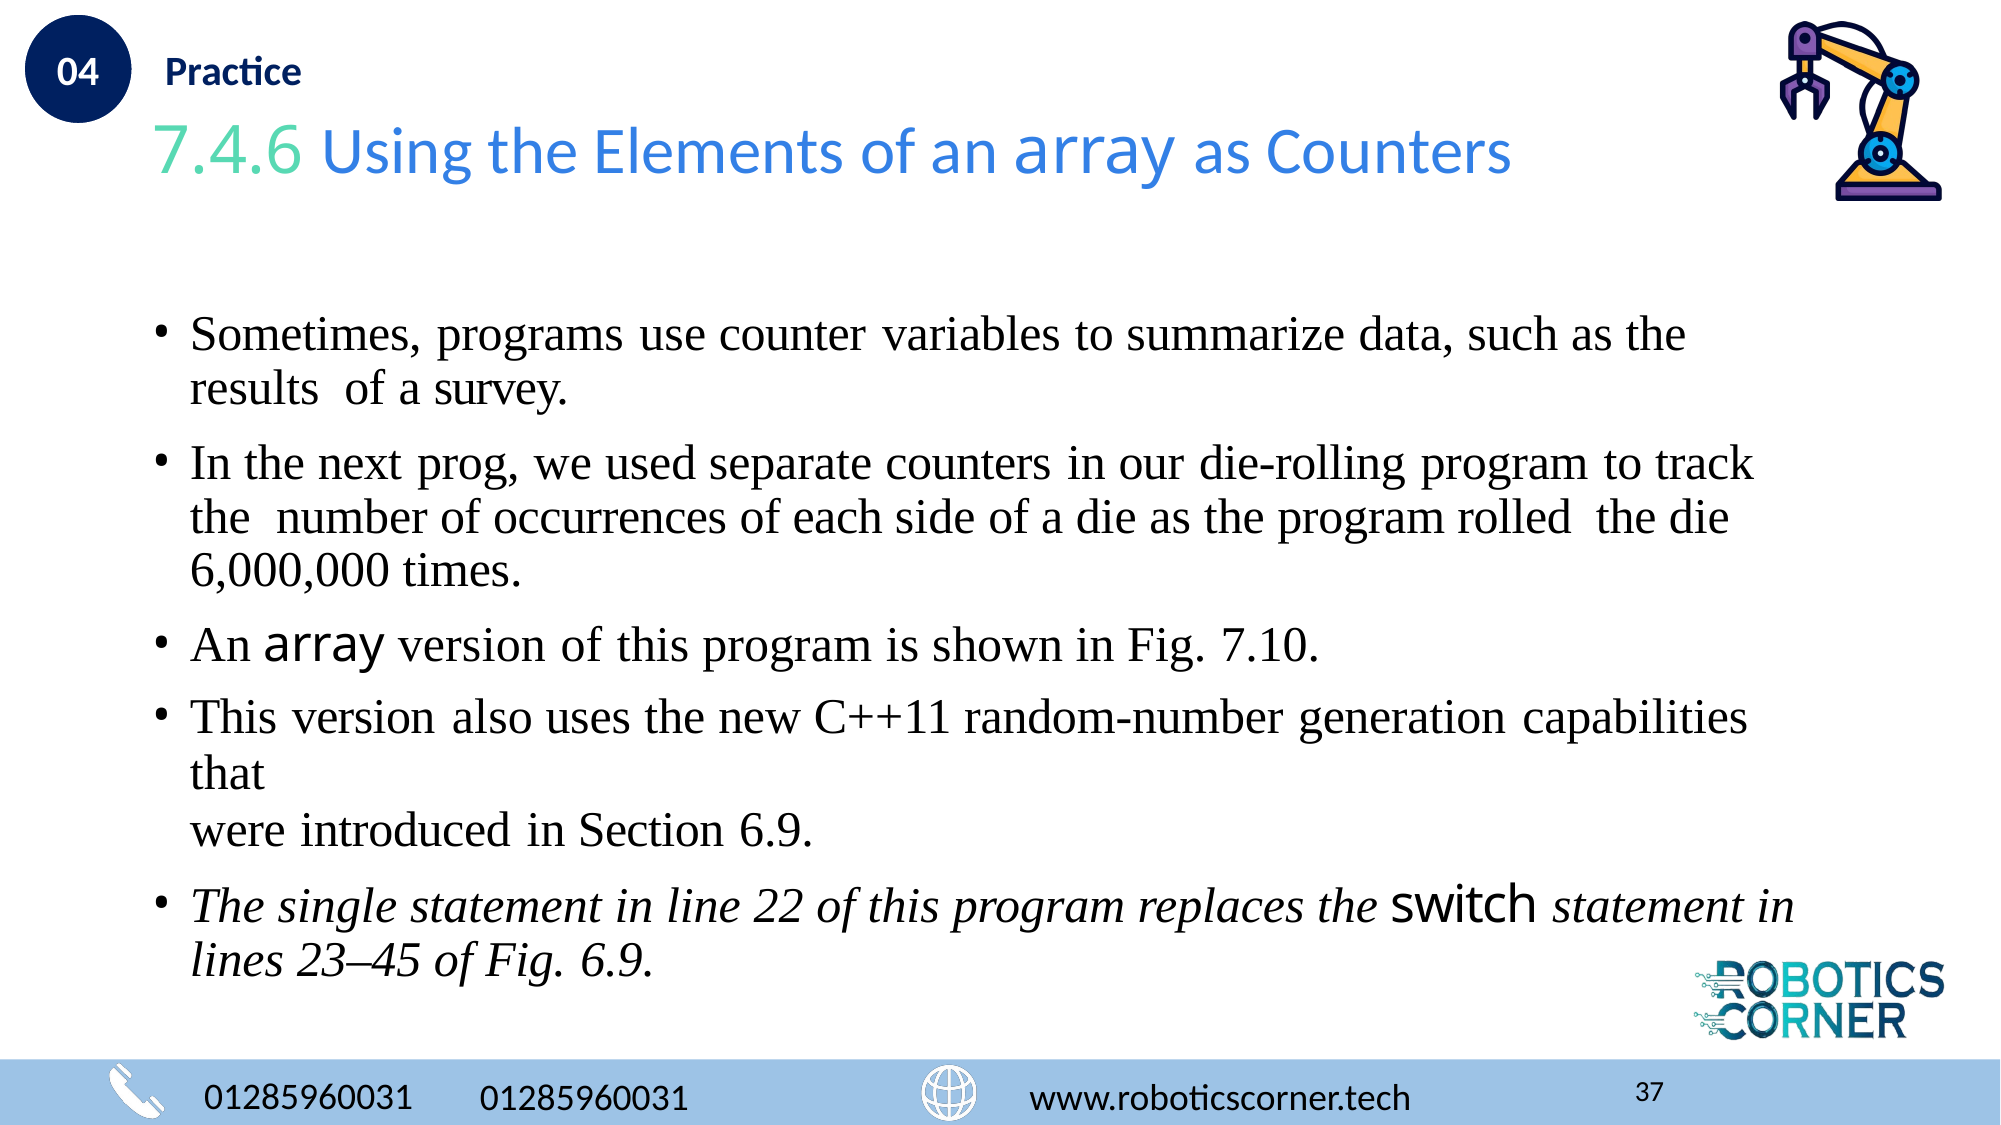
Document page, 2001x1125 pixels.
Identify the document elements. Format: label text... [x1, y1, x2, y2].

picture [1680, 859, 1953, 1059]
text_box Practice [150, 36, 622, 101]
text_box 04 [22, 12, 134, 126]
text_box Sometimes, programs use counter variables to summarize data, such as the results of a survey. In the next prog, we used separate counters in our die-rolling program to track the number of occurrences of each side of a die as the program rolled the die 6,000,000 times. An array version of this program is shown in Fig. 7.10. This version also uses the new C++11 random-number generation capabilities that were introduced in Section 6.9. The single statement in line 22 of this program replaces the switch statement in lines 23–45 of Fig. 6.9. [150, 297, 1838, 987]
picture [103, 1057, 170, 1124]
picture [915, 1059, 981, 1125]
picture [1771, 21, 1950, 201]
title 7.4.6 Using the Elements of an array as Counters [150, 104, 1718, 295]
picture [1754, 987, 1771, 992]
